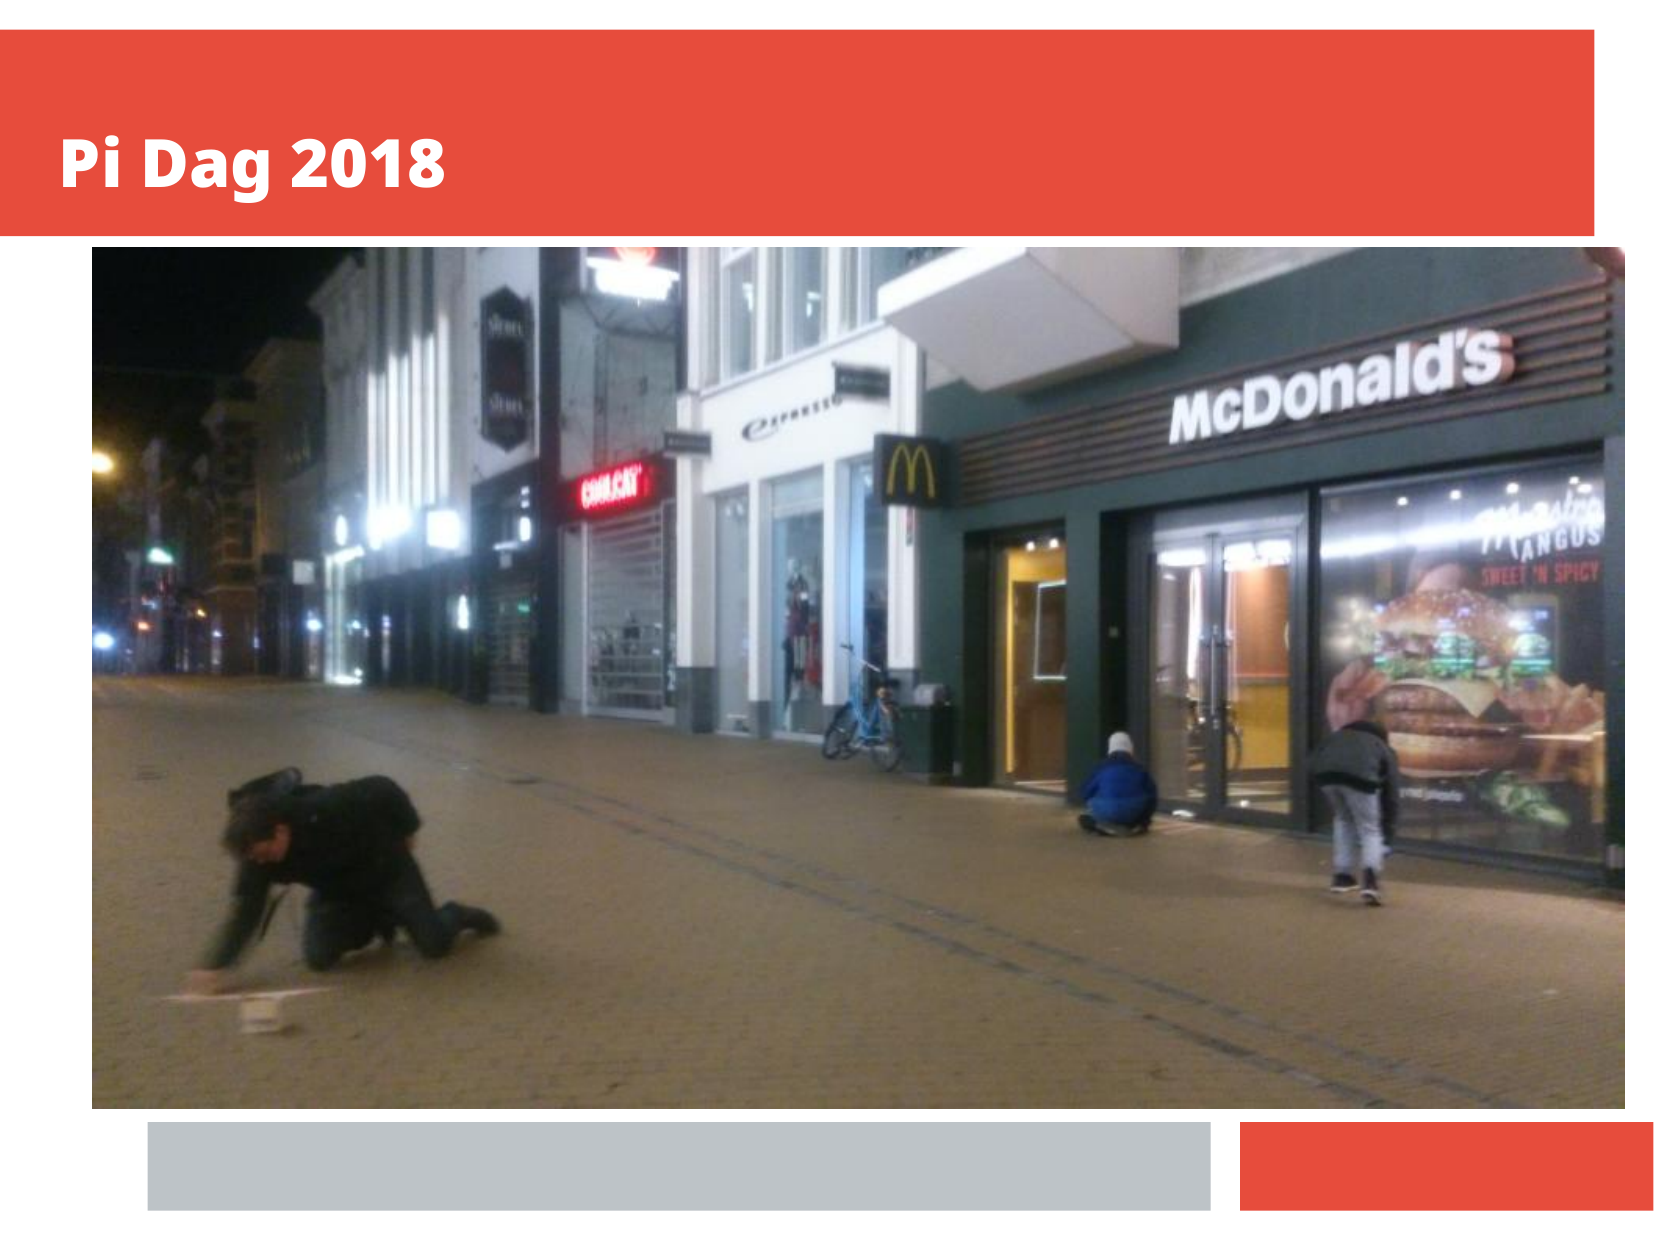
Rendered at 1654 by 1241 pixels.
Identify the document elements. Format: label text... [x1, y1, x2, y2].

title Pi Dag 2018 [59, 59, 1595, 207]
picture [92, 247, 1625, 1109]
